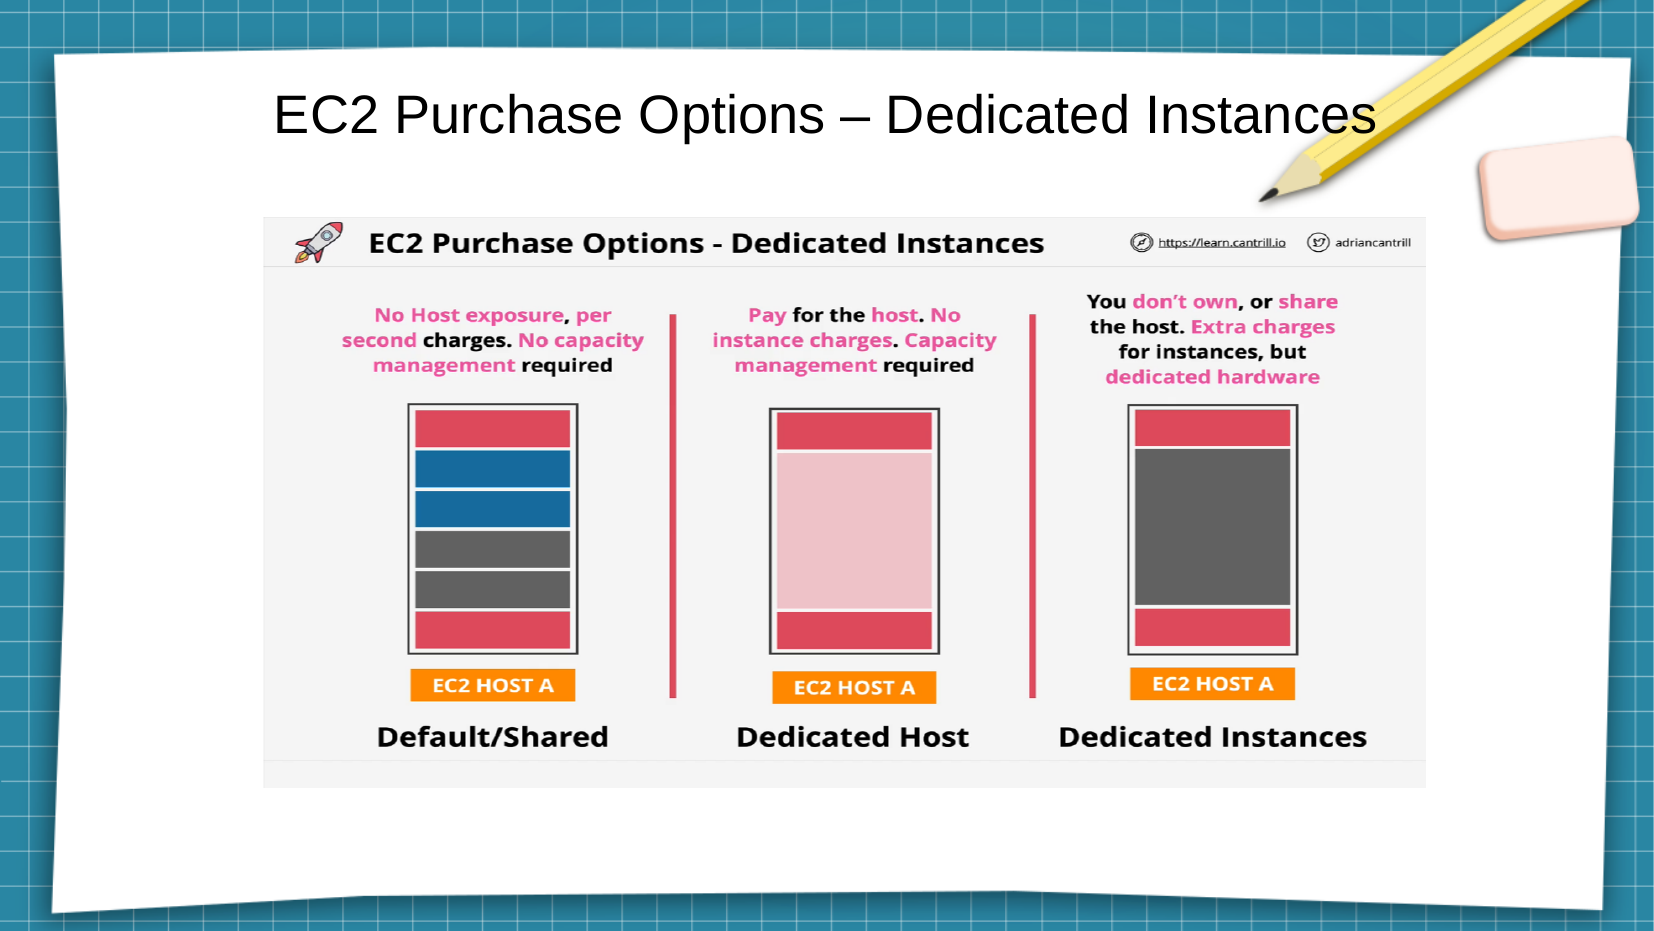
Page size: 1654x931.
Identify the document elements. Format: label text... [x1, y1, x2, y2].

picture [0, 0, 1654, 931]
title EC2 Purchase Options – Dedicated Instances [82, 37, 1571, 193]
